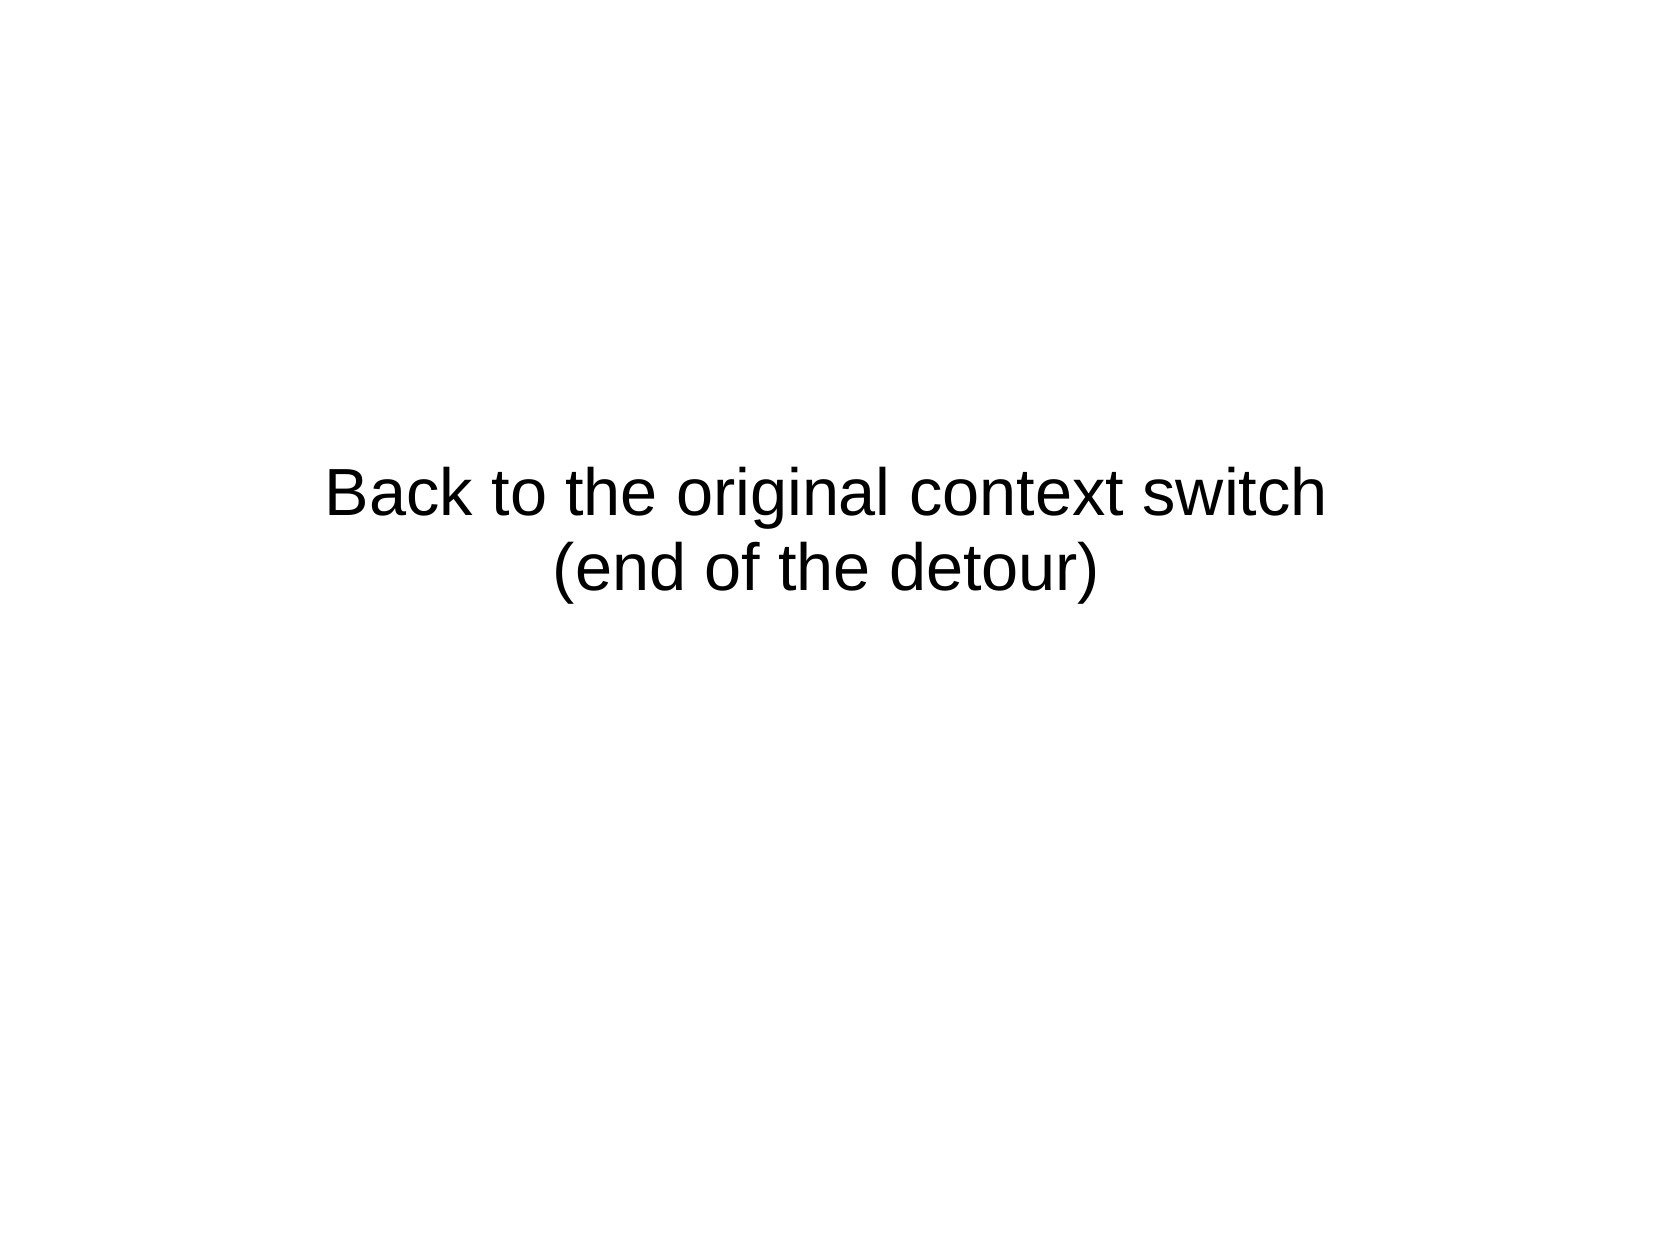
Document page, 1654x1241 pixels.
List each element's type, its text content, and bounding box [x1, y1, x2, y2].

subtitle Back to the original context switch (end of the detour) [82, 49, 1571, 1010]
